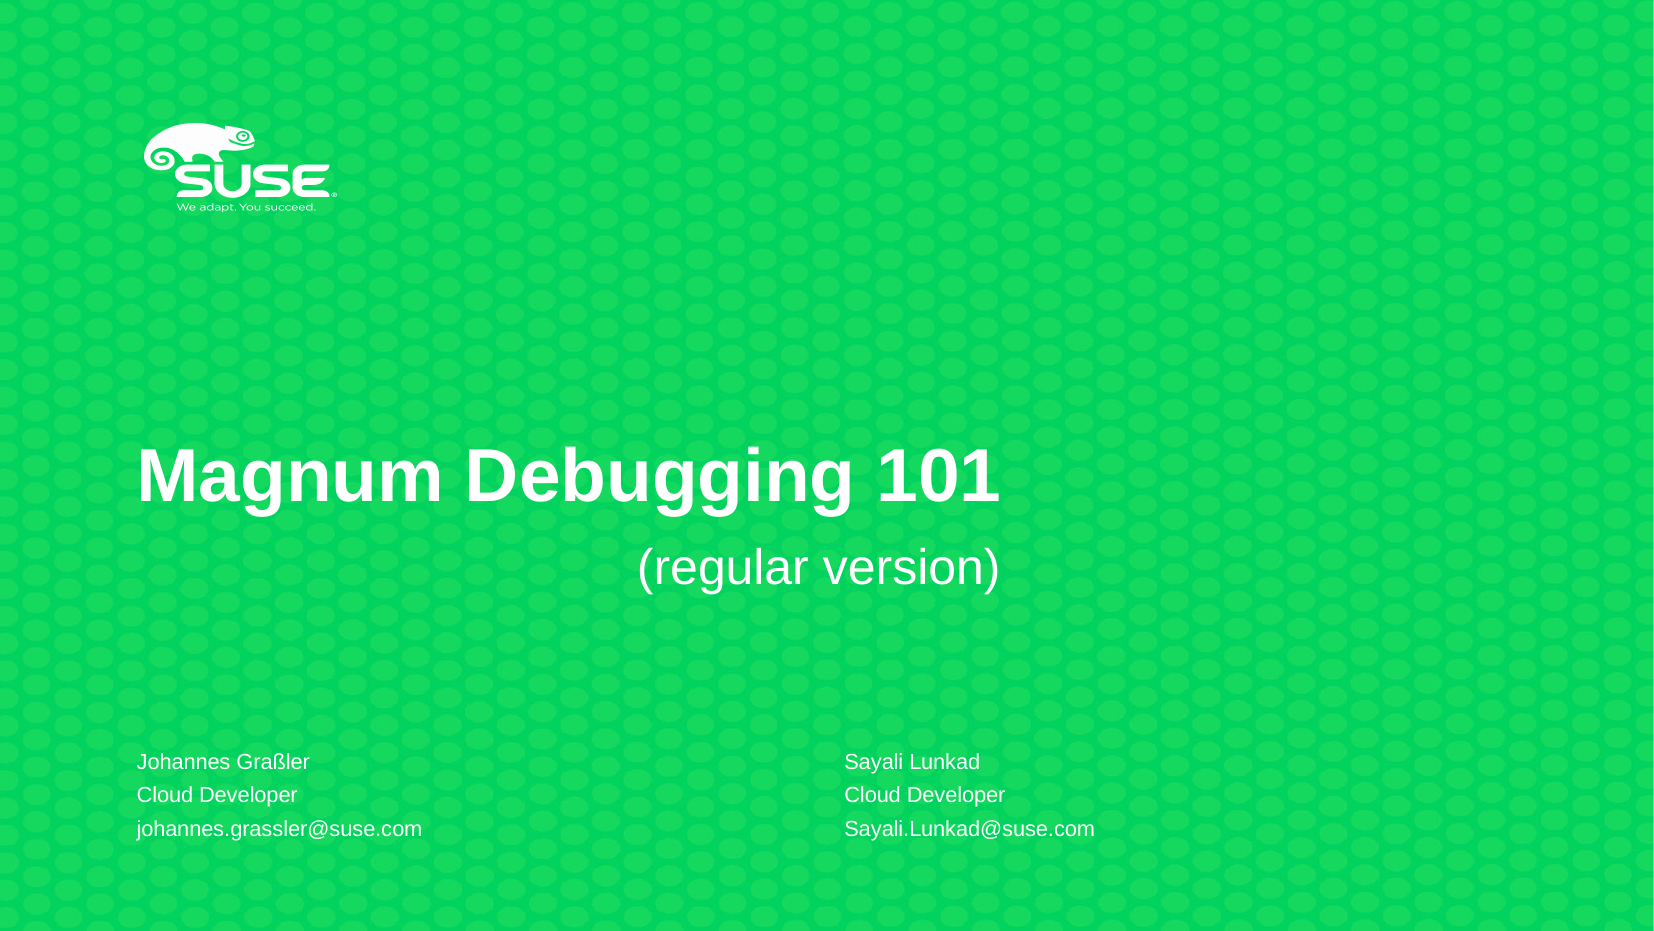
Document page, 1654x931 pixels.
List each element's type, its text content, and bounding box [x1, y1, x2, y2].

subtitle Johannes Graßler Cloud Developer johannes.grassler@suse.com [121, 742, 829, 925]
title Magnum Debugging 101 [121, 222, 1531, 518]
text_box Sayali Lunkad Cloud Developer Sayali.Lunkad@suse.com [829, 742, 1587, 925]
picture [0, 0, 1654, 931]
text_box (regular version) [621, 531, 1048, 627]
